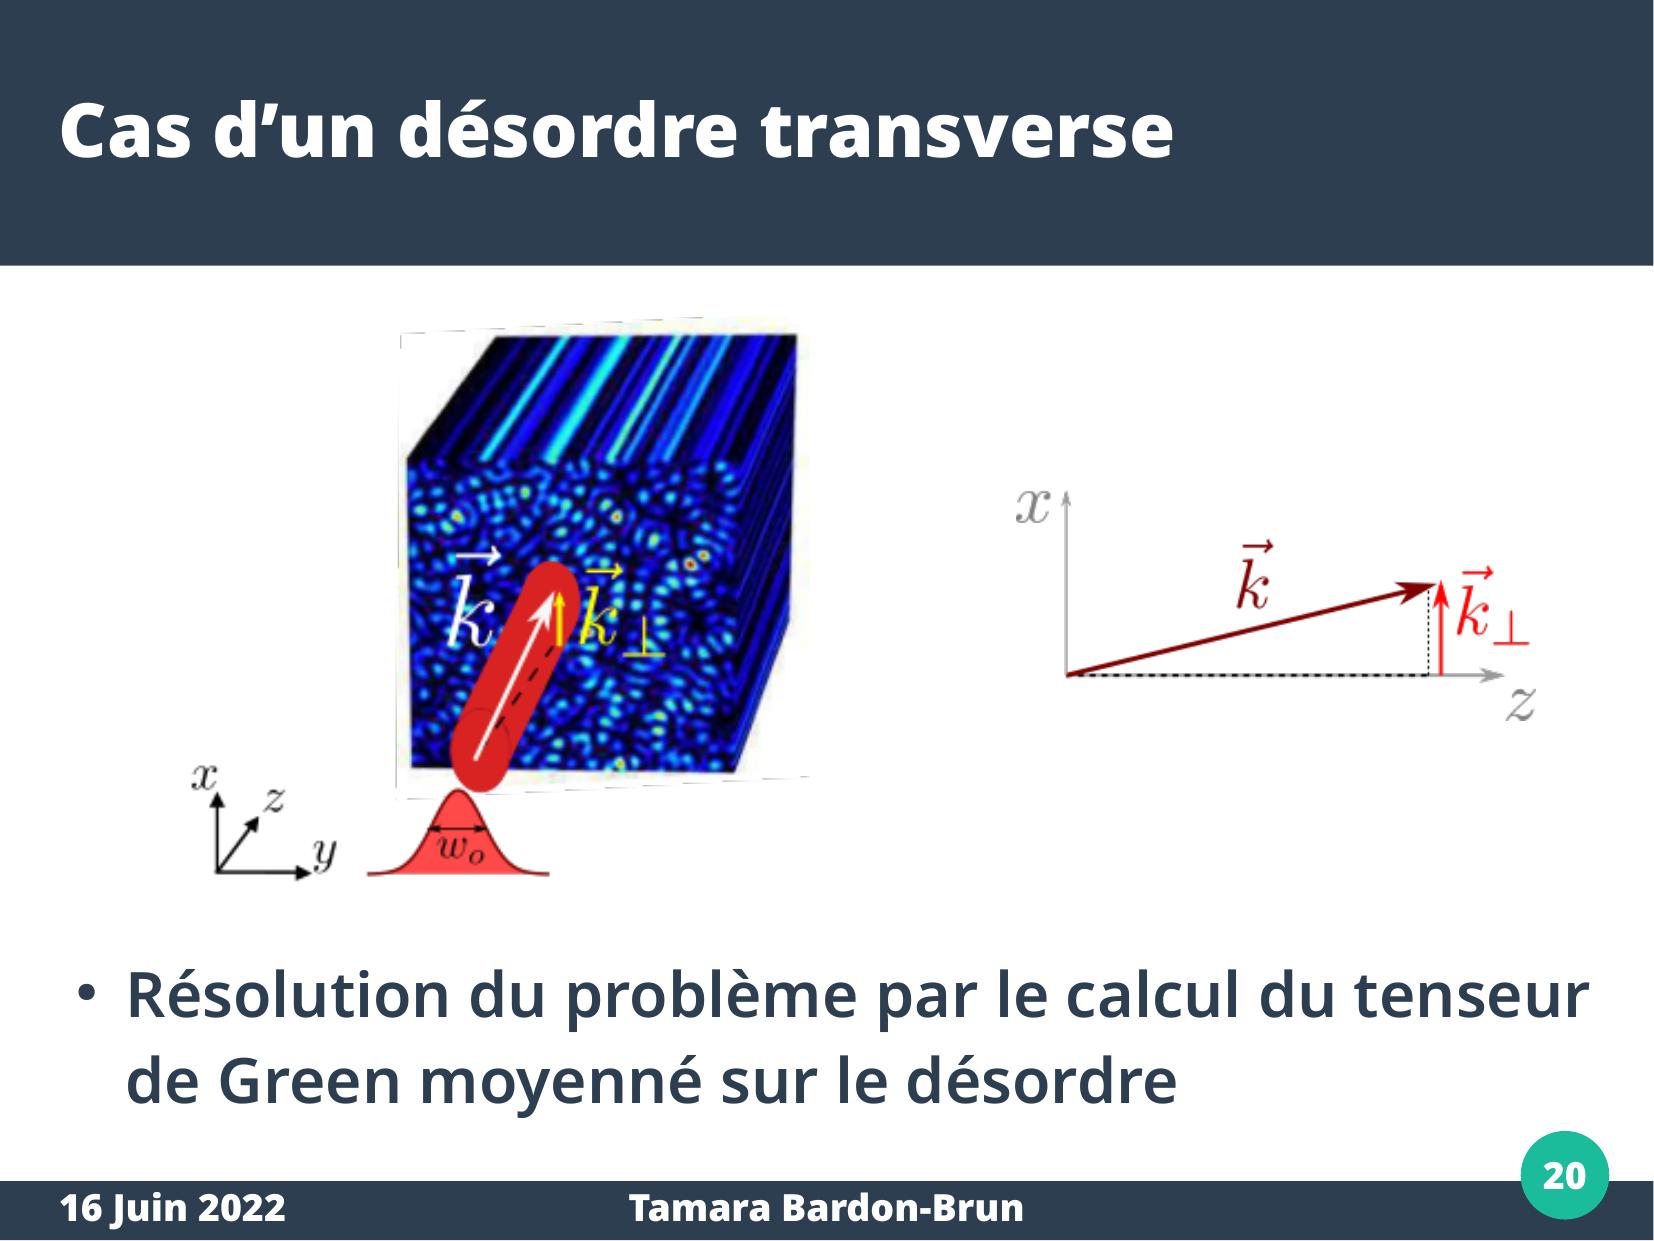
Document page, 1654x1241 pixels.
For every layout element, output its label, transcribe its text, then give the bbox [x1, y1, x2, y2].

title Cas d’un désordre transverse [59, 49, 1595, 207]
picture [1016, 490, 1536, 721]
list Résolution du problème par le calcul du tenseur de Green moyenné sur le désordre [59, 950, 1595, 1123]
picture [188, 316, 810, 886]
